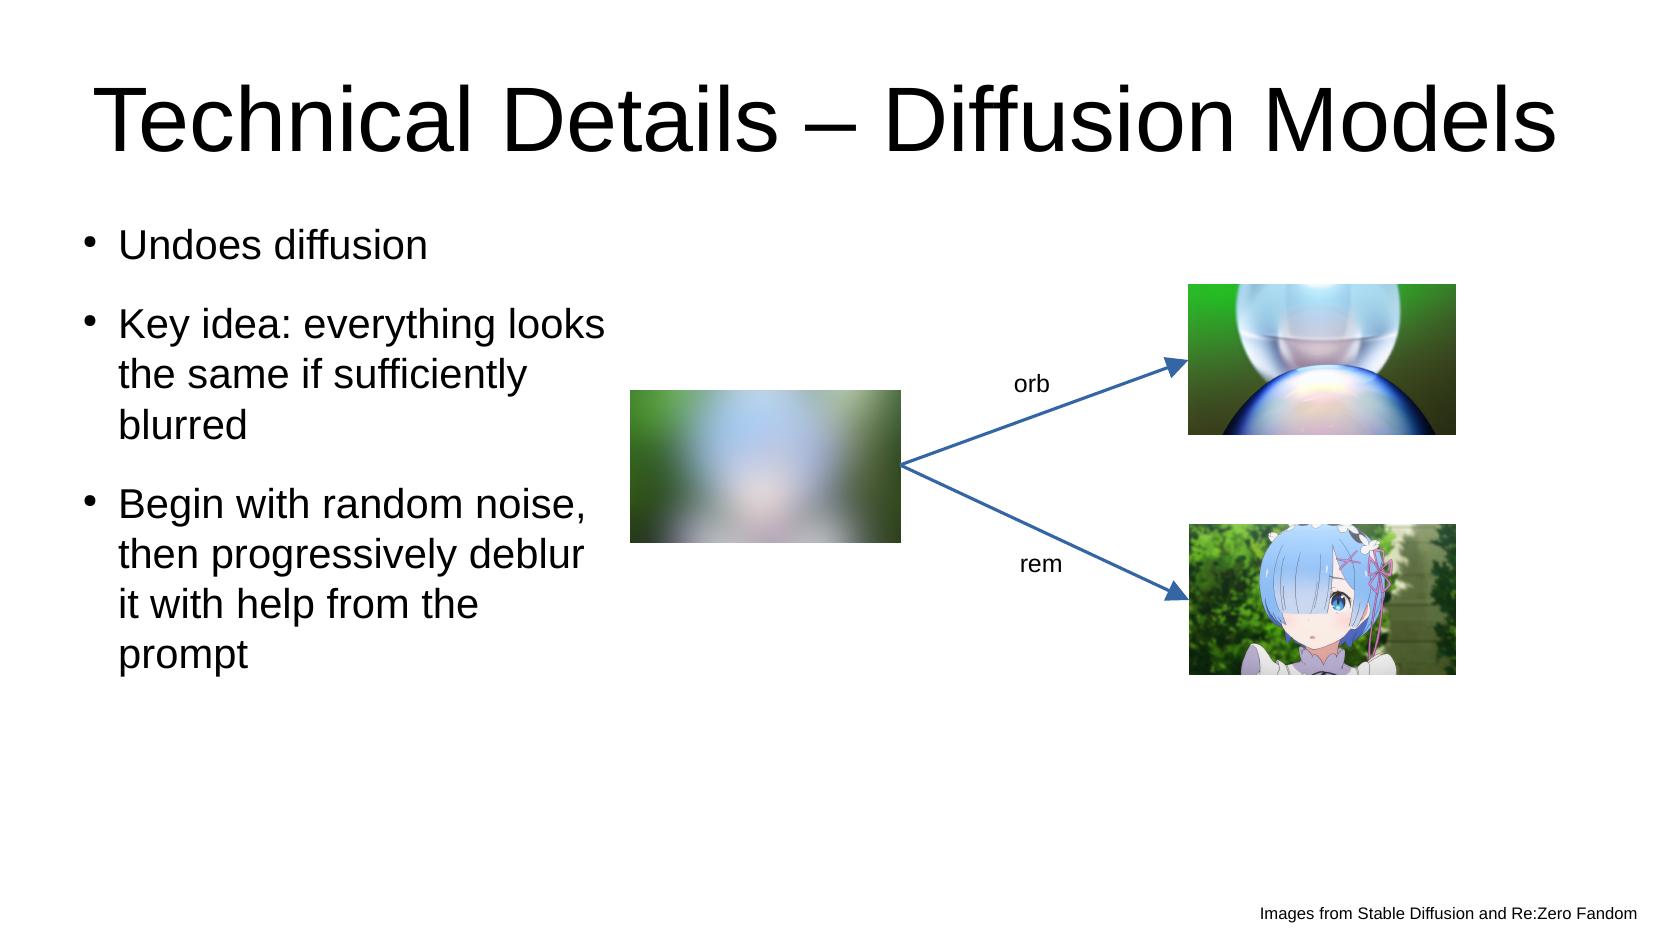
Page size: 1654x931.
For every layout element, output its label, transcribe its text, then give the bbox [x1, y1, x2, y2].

picture [1188, 284, 1456, 436]
picture [1189, 524, 1456, 675]
list Undoes diffusion Key idea: everything looks the same if sufficiently blurred Begin with random noise, then progressively deblur it with help from the prompt [82, 217, 616, 758]
picture [630, 390, 901, 543]
text_box orb [999, 362, 1066, 406]
text_box rem [1005, 542, 1078, 586]
text_box Images from Stable Diffusion and Re:Zero Fandom [1245, 896, 1654, 931]
title Technical Details – Diffusion Models [82, 37, 1571, 193]
